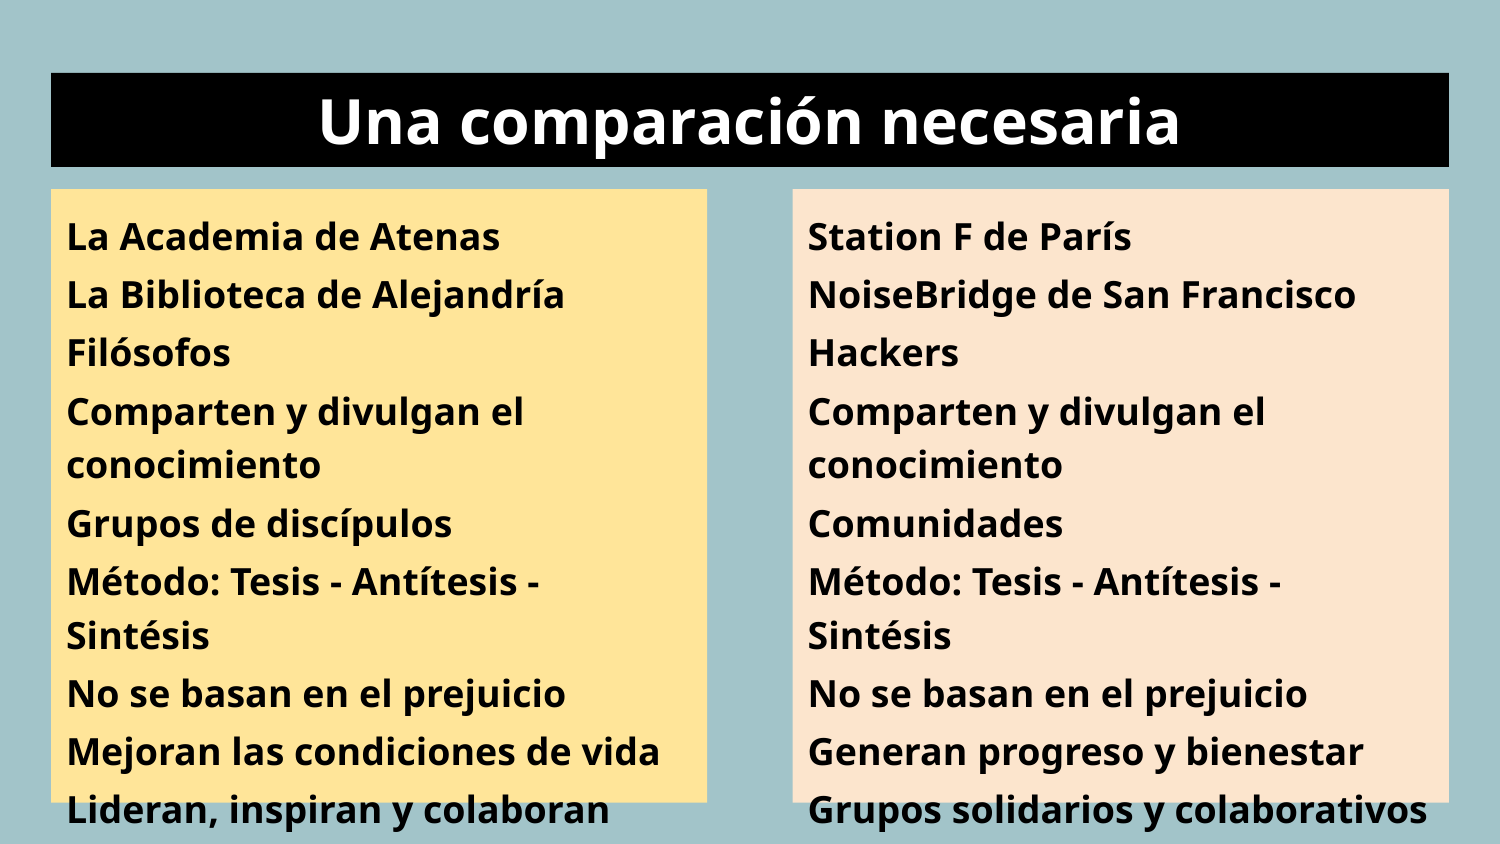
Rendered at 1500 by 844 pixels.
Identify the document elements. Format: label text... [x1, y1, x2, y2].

title Una comparación necesaria [51, 72, 1449, 167]
list Station F de París NoiseBridge de San Francisco Hackers Comparten y divulgan el conocimiento Comunidades Método: Tesis - Antítesis - Sintésis No se basan en el prejuicio Generan progreso y bienestar Grupos solidarios y colaborativos [792, 189, 1449, 803]
list La Academia de Atenas La Biblioteca de Alejandría Filósofos Comparten y divulgan el conocimiento Grupos de discípulos Método: Tesis - Antítesis - Sintésis No se basan en el prejuicio Mejoran las condiciones de vida Lideran, inspiran y colaboran [51, 189, 708, 803]
